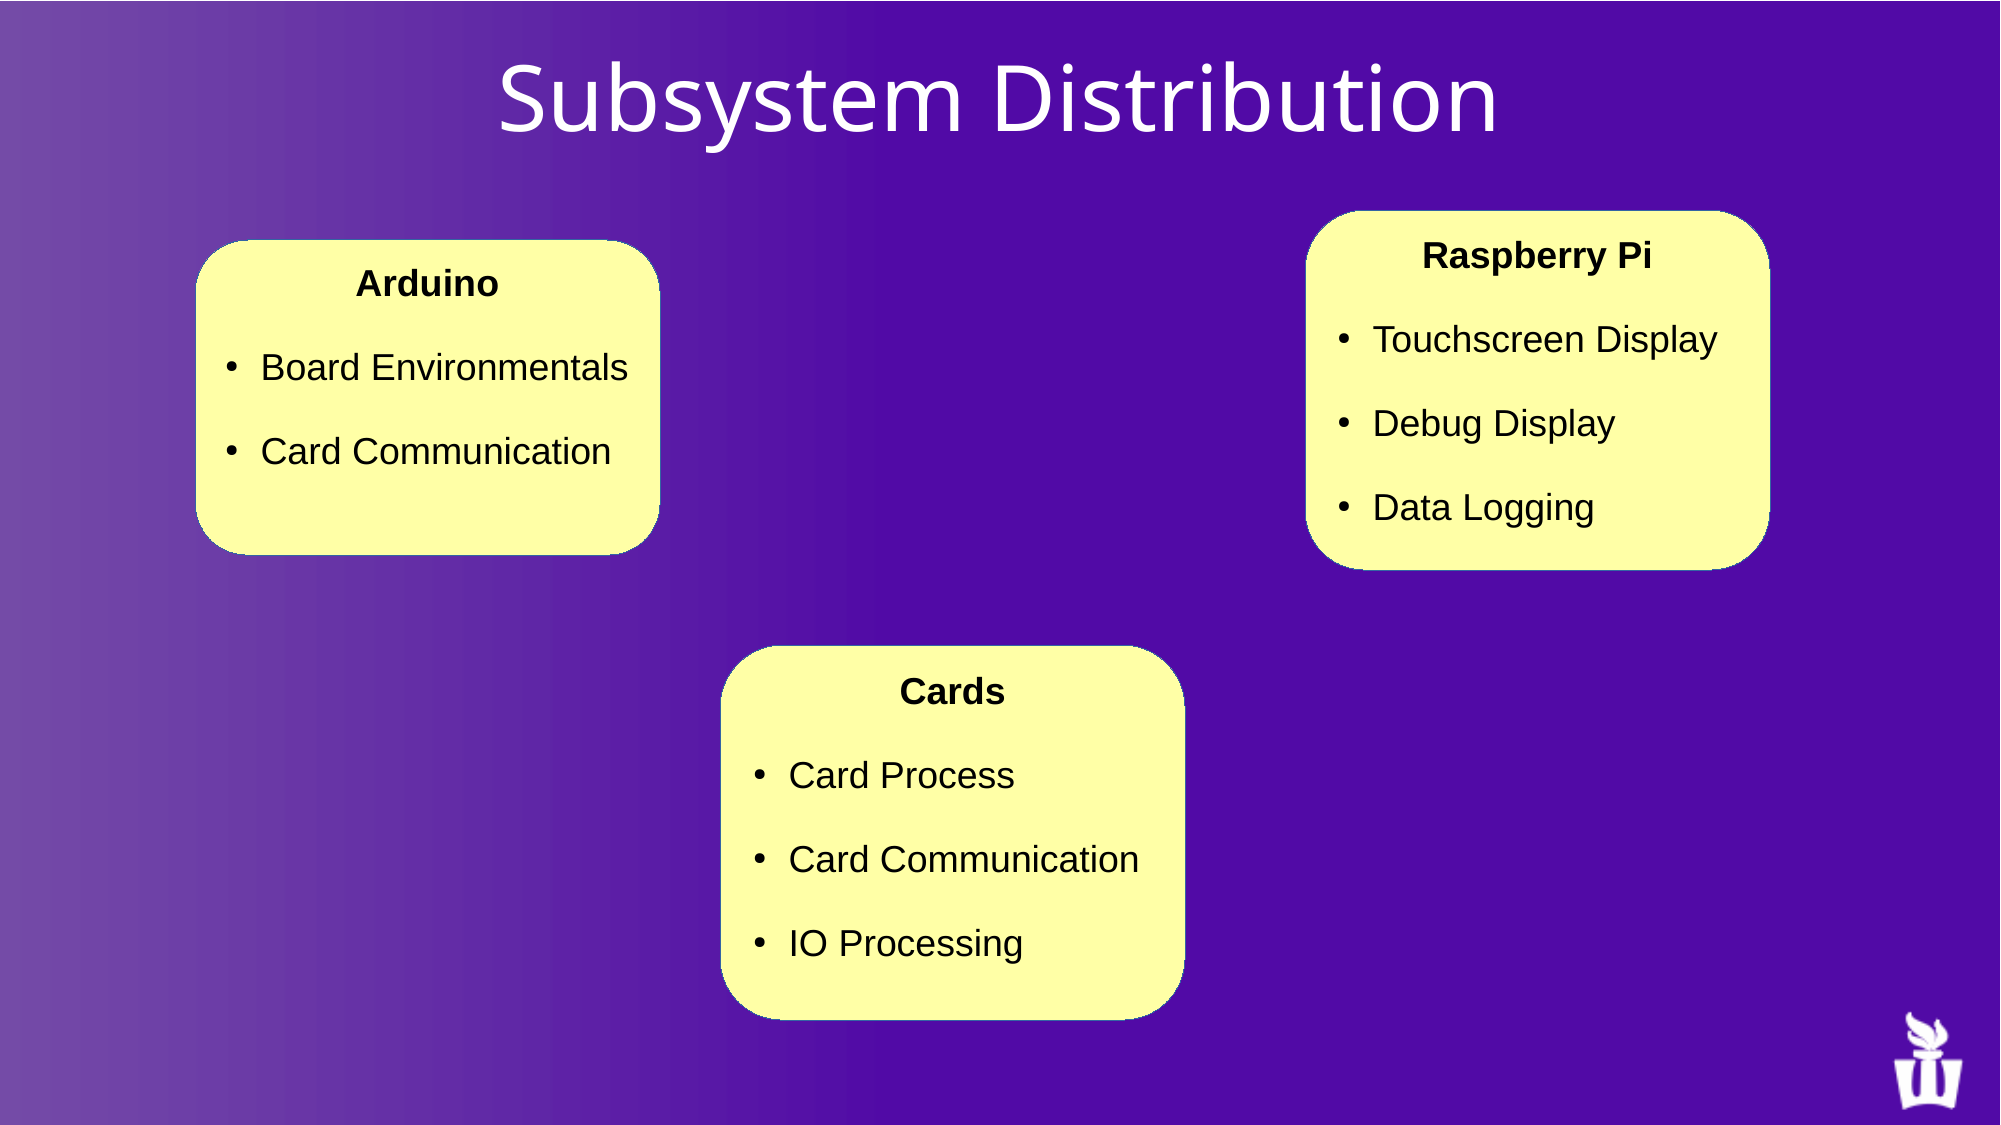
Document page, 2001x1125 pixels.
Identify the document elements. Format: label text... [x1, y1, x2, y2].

text_box Raspberry Pi Touchscreen Display Debug Display Data Logging [1305, 210, 1771, 571]
picture [0, 1, 2000, 1125]
text_box Cards Card Process Card Communication IO Processing [720, 645, 1186, 1021]
text_box Arduino Board Environmentals Card Communication [195, 239, 661, 556]
text_box Subsystem Distribution [99, 1, 1900, 189]
